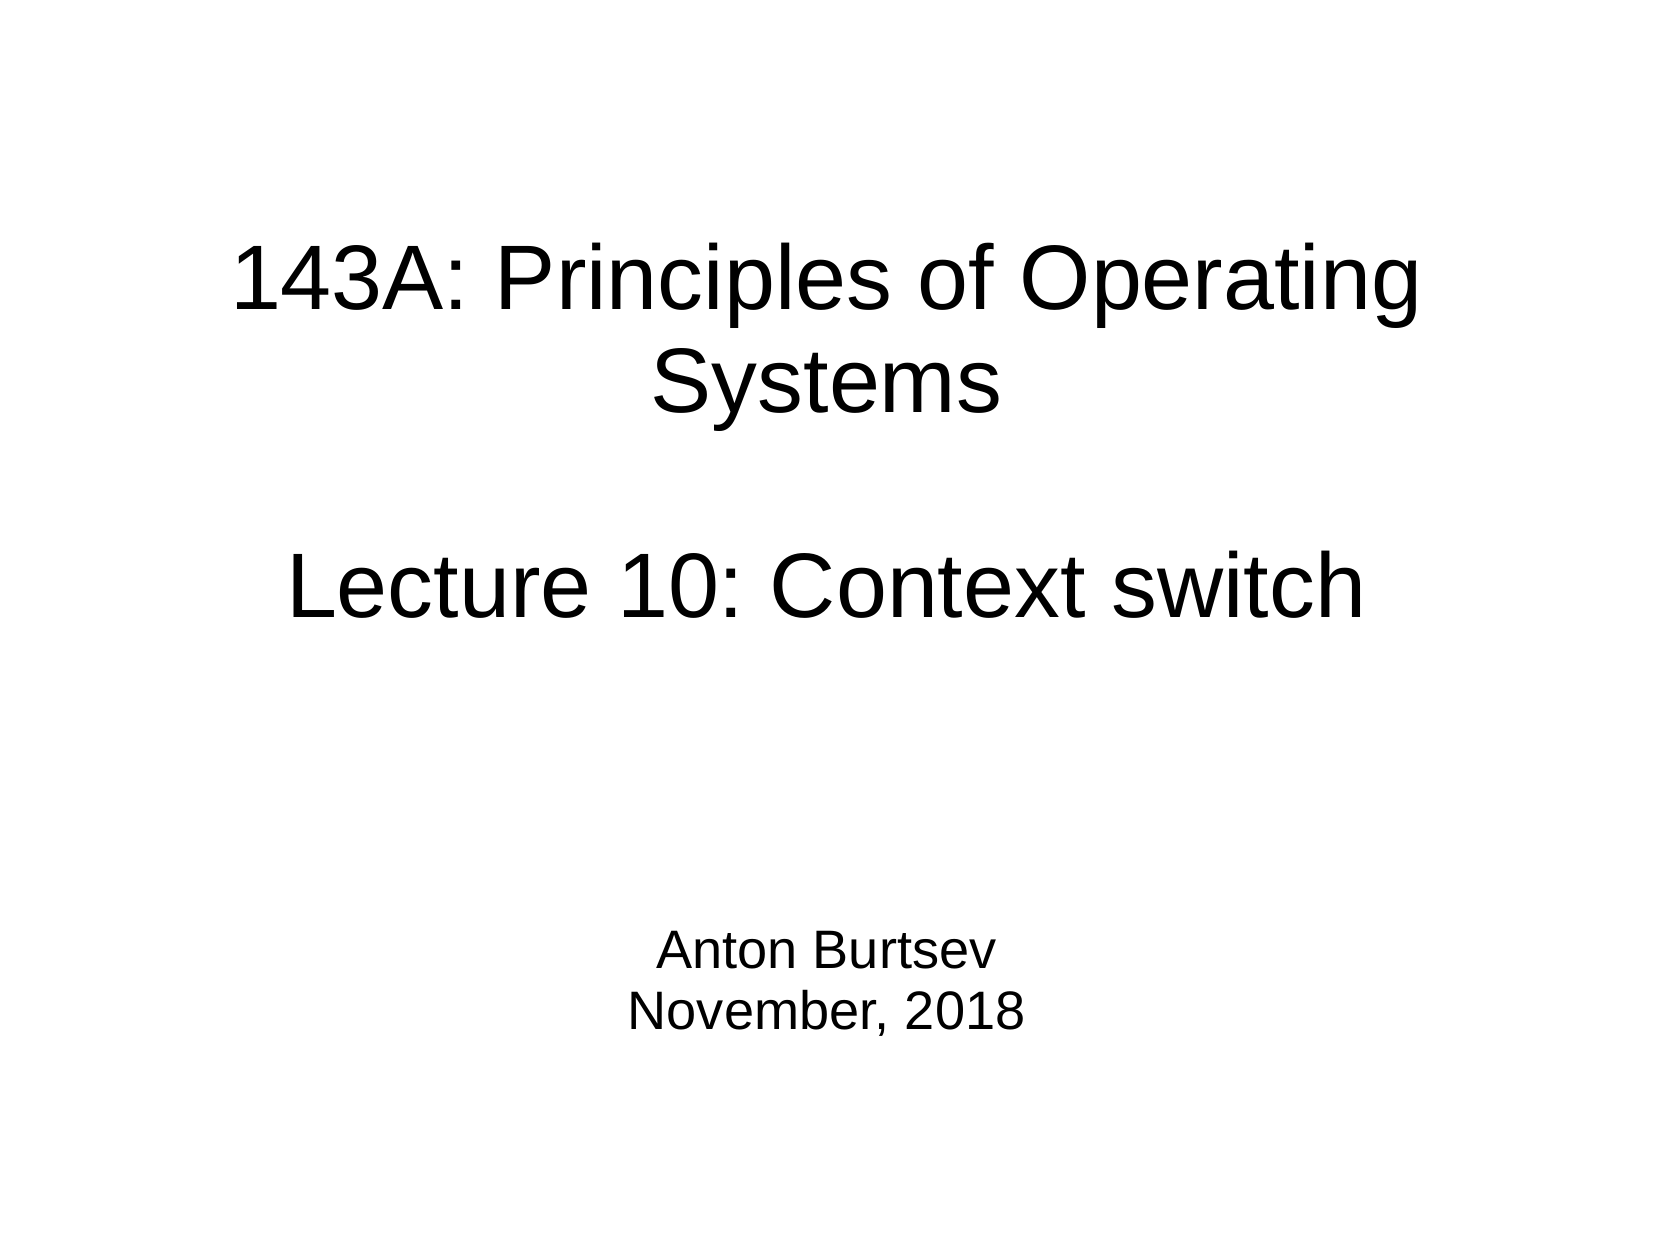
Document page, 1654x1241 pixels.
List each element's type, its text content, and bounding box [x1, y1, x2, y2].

title 143A: Principles of Operating Systems Lecture 10: Context switch [82, 113, 1571, 637]
subtitle Anton Burtsev November, 2018 [82, 637, 1571, 1109]
